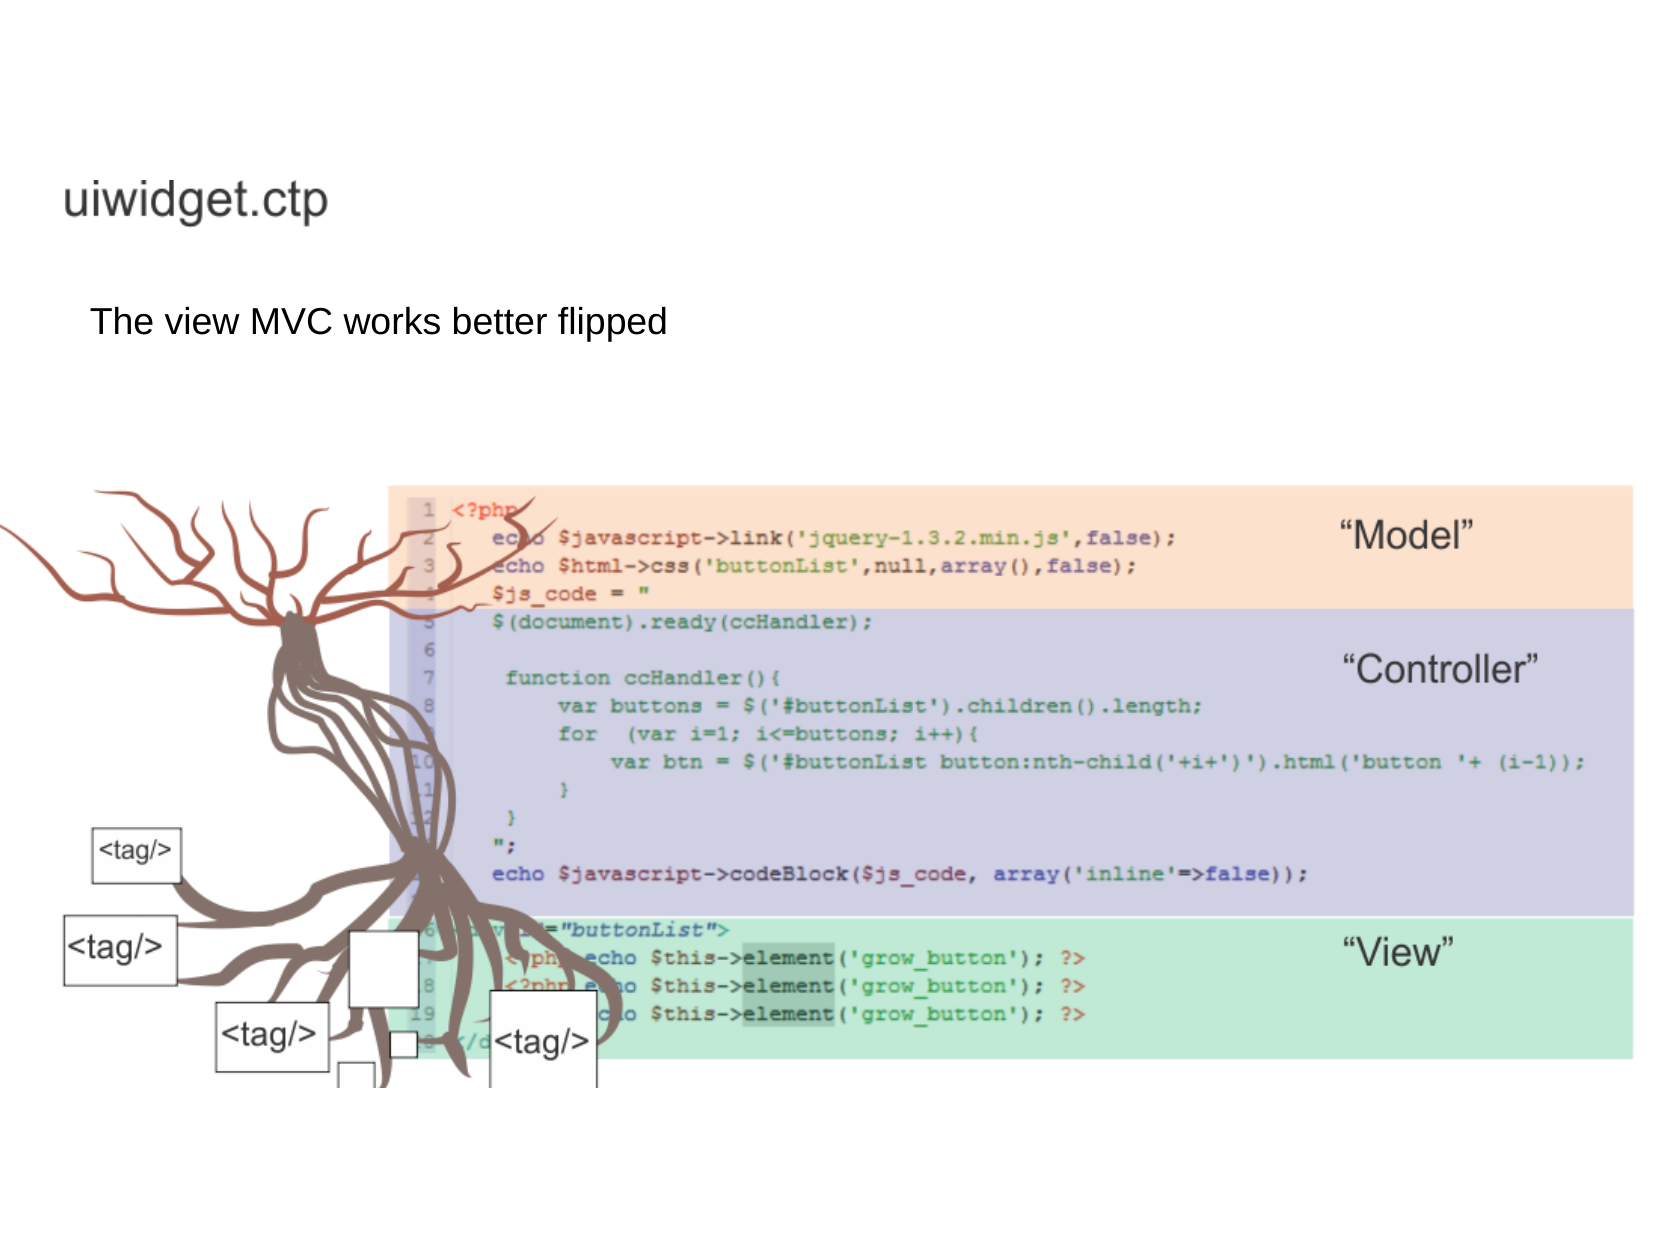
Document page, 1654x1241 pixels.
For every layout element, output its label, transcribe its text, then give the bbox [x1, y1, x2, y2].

text_box The view MVC works better flipped [75, 292, 682, 350]
picture [0, 178, 1636, 1088]
